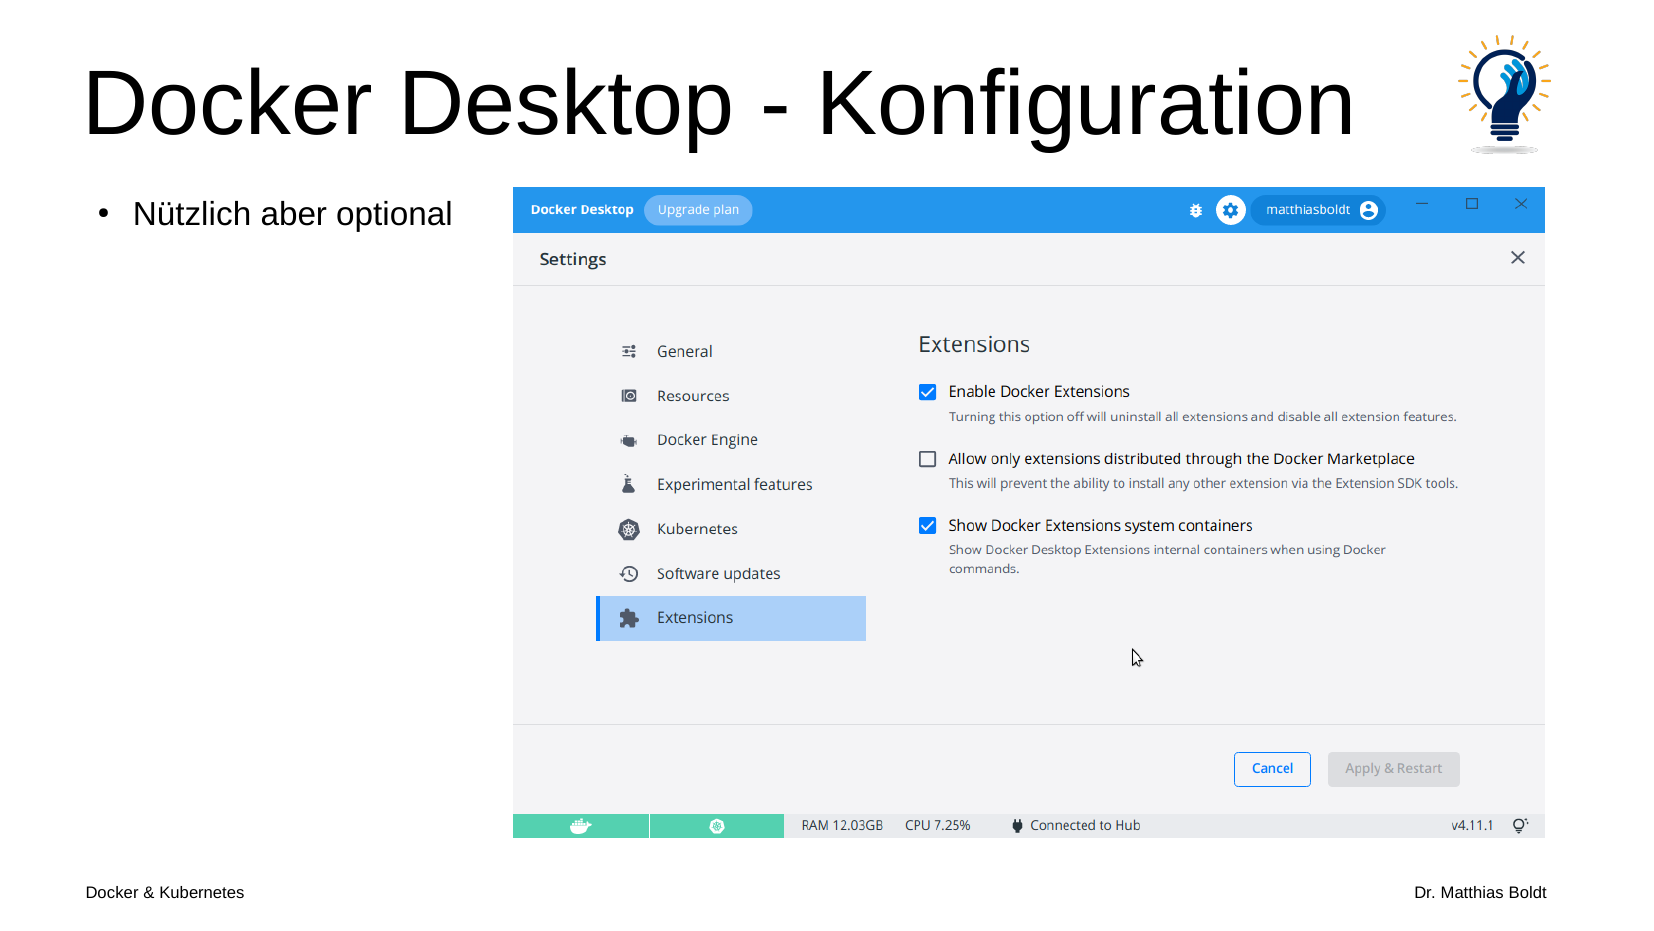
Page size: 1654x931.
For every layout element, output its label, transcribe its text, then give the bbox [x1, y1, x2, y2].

title Docker Desktop - Konfiguration [82, 0, 1619, 206]
text_box Docker & Kubernetes Dr. Matthias Boldt [70, 875, 1563, 910]
text_box Nützlich aber optional [82, 187, 485, 839]
picture [1458, 35, 1551, 154]
picture [513, 187, 1545, 838]
